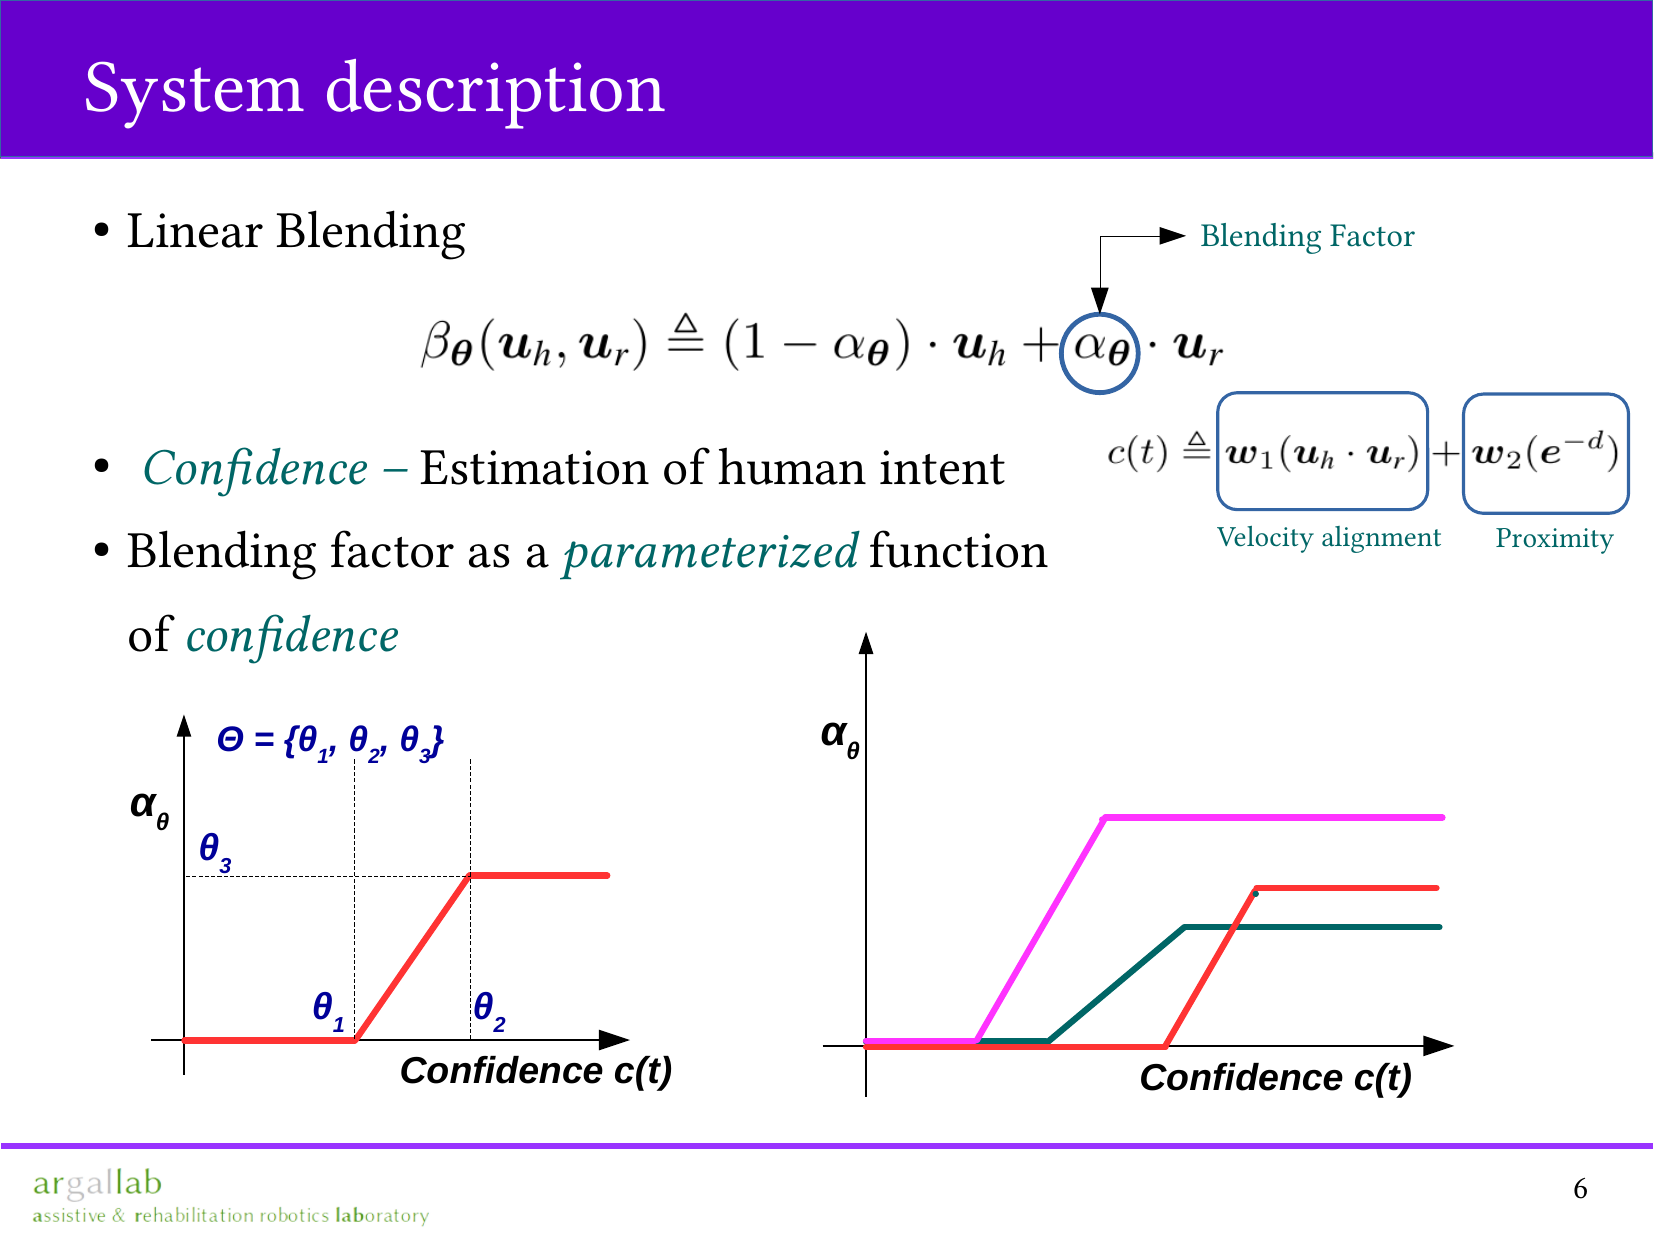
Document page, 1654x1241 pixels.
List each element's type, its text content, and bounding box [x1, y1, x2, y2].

text_box [1463, 394, 1629, 514]
text_box θ3 [183, 819, 247, 886]
text_box αθ [115, 771, 185, 844]
text_box Linear Blending [77, 194, 496, 269]
text_box θ1 [297, 978, 360, 1045]
text_box αθ [805, 700, 875, 773]
picture [21, 1140, 444, 1241]
text_box System description [69, 36, 1621, 138]
text_box [1217, 392, 1428, 510]
text_box Velocity alignment [1202, 513, 1457, 562]
text_box Proximity [1481, 513, 1633, 563]
picture [386, 261, 1253, 492]
text_box θ2 [457, 978, 521, 1041]
picture [1627, 405, 1638, 492]
text_box Confidence c(t) [1124, 1048, 1428, 1106]
text_box Confidence c(t) [384, 1041, 688, 1099]
text_box Θ = {θ1, θ2, θ3} [201, 712, 460, 776]
text_box Blending Factor [1186, 209, 1434, 263]
text_box Confidence – Estimation of human intent Blending factor as a parameterized function of confidence [77, 400, 1064, 643]
text_box [1061, 314, 1139, 393]
picture [1427, 405, 1465, 492]
